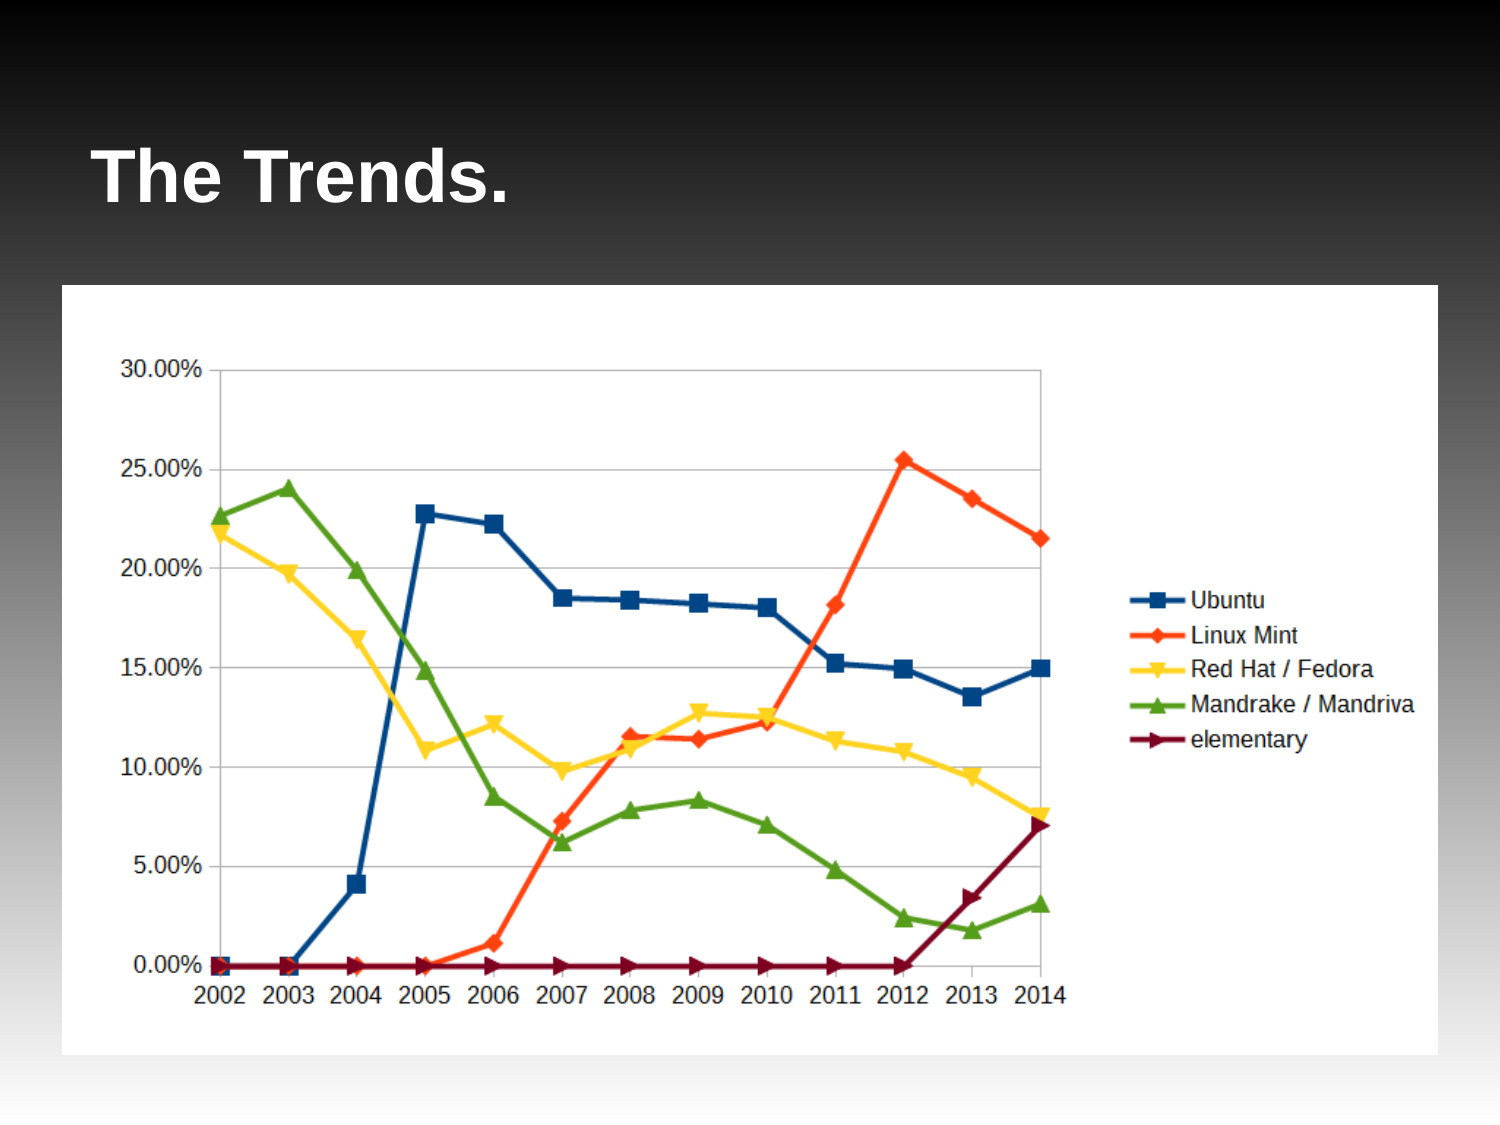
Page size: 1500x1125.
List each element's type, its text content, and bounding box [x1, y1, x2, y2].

picture [62, 285, 1438, 1055]
title The Trends. [75, 45, 1425, 233]
